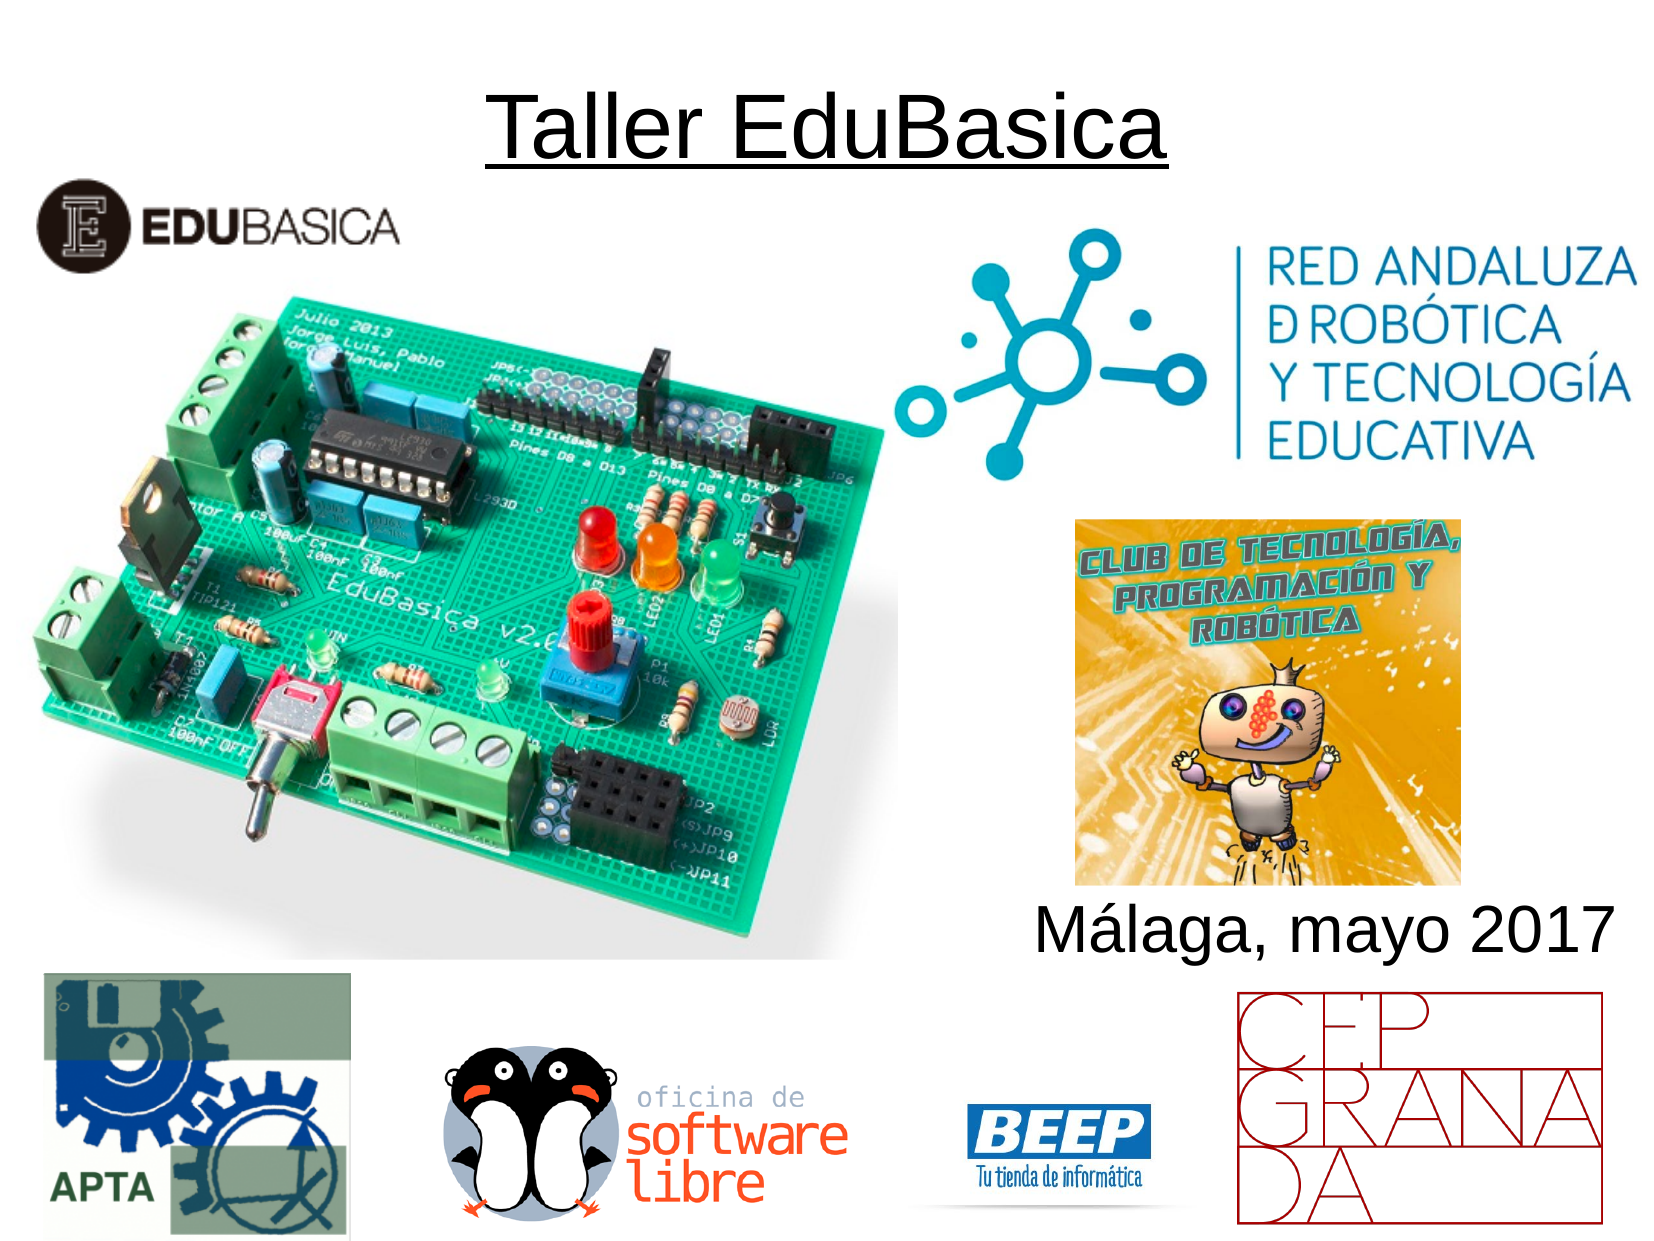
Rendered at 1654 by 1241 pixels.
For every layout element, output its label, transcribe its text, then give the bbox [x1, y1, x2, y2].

picture [1222, 975, 1603, 1241]
list Málaga, mayo 2017 [962, 892, 1636, 976]
picture [43, 973, 351, 1241]
picture [1075, 519, 1461, 886]
title Taller EduBasica [82, 23, 1571, 231]
picture [431, 1039, 860, 1230]
picture [908, 1100, 1204, 1213]
picture [16, 177, 1642, 963]
